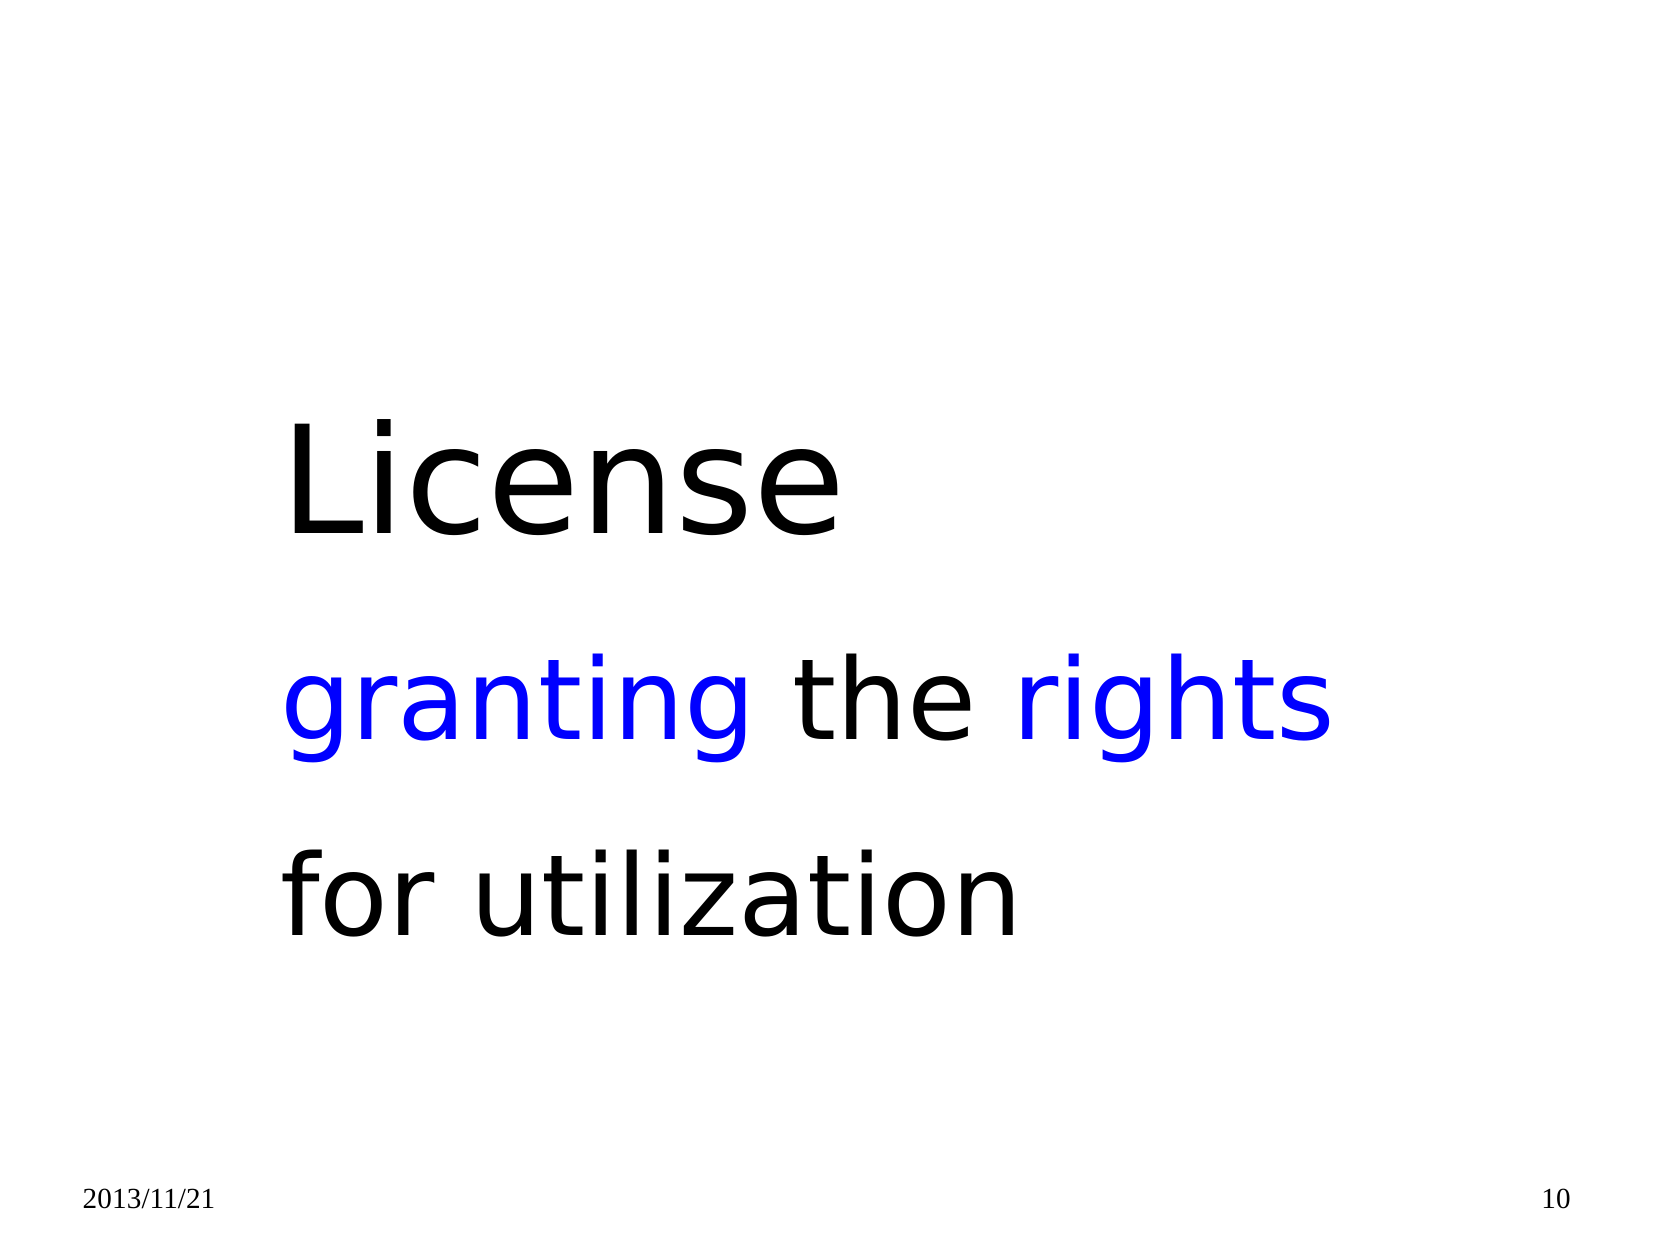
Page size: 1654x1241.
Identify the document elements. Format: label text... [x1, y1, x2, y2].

text_box License granting the rights for utilization [265, 299, 1418, 886]
